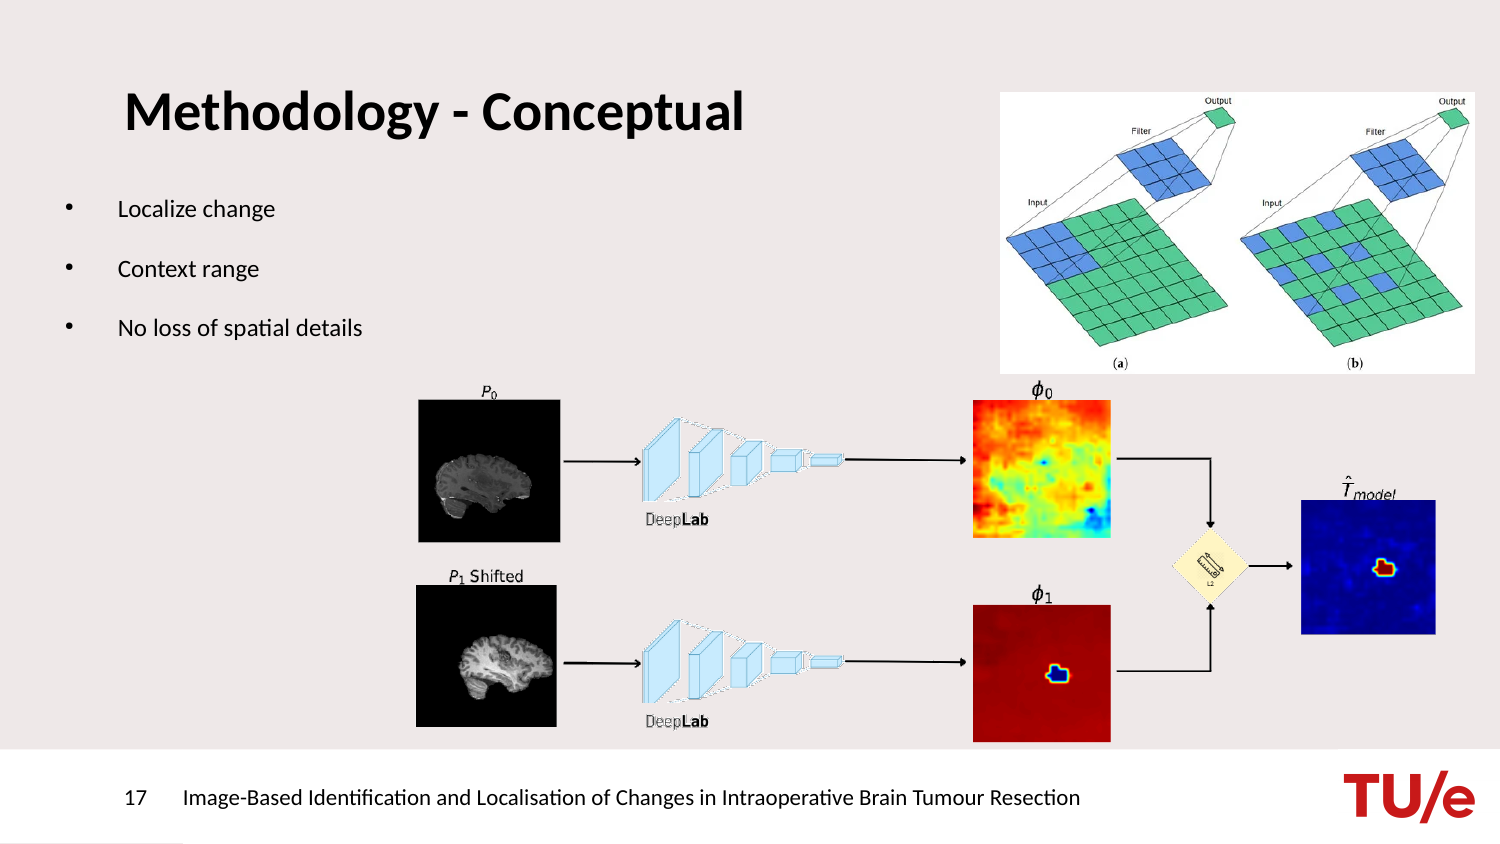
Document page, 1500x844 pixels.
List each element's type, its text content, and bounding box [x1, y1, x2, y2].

title Methodology - Conceptual [124, 85, 1364, 133]
list Localize change Context range No loss of spatial details [47, 133, 1000, 613]
picture [372, 92, 1500, 844]
